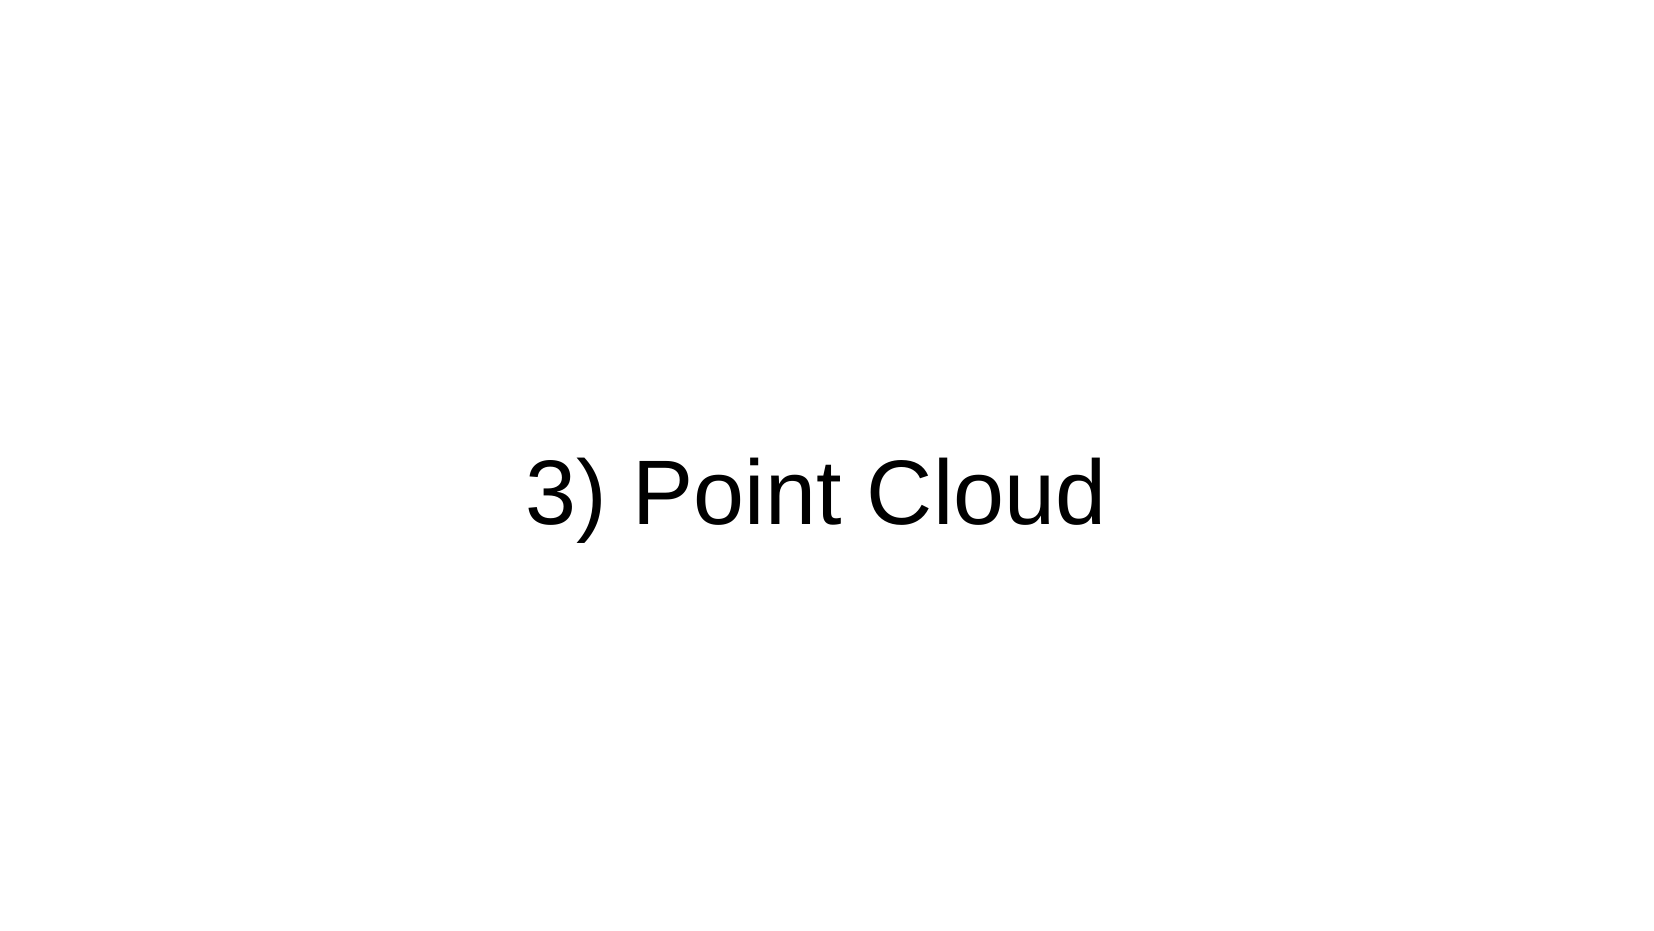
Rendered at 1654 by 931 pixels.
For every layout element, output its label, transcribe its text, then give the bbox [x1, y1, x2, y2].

subtitle 3) Point Cloud [72, 222, 1561, 763]
